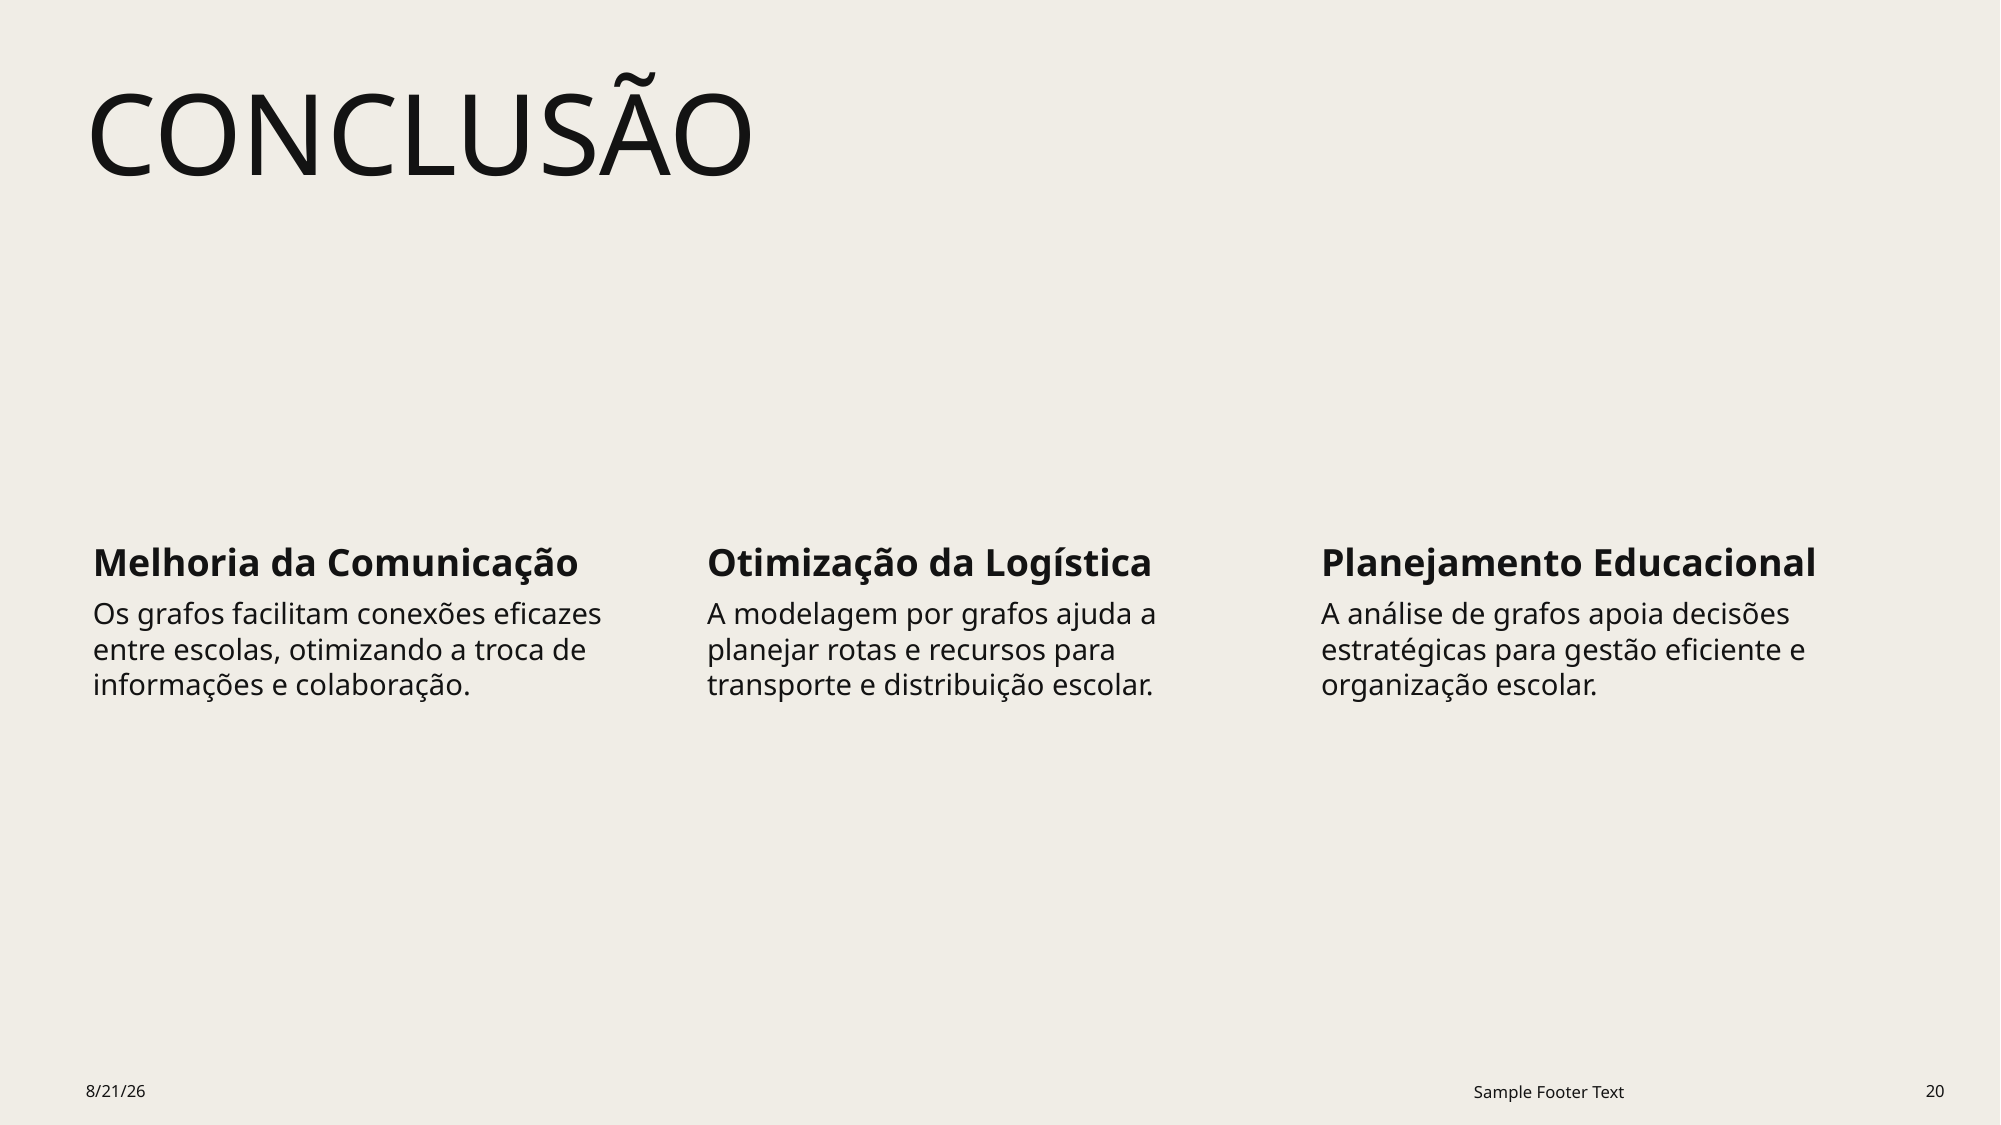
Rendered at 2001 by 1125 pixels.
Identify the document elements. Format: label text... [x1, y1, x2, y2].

text_box Melhoria da Comunicação [70, 535, 629, 592]
text_box Planejamento Educacional [1298, 535, 1857, 592]
text_box A modelagem por grafos ajuda a planejar rotas e recursos para transporte e distribuição escolar. [684, 592, 1243, 991]
text_box A análise de grafos apoia decisões estratégicas para gestão eficiente e organização escolar. [1298, 592, 1857, 991]
text_box [1910, 1064, 1986, 1120]
text_box 12/2/25 [70, 1064, 537, 1120]
text_box Otimização da Logística [684, 535, 1243, 592]
text_box Os grafos facilitam conexões eficazes entre escolas, otimizando a troca de informações e colaboração. [70, 592, 629, 991]
title Conclusão [70, 70, 1857, 338]
text_box Sample Footer Text [1458, 1064, 1896, 1120]
